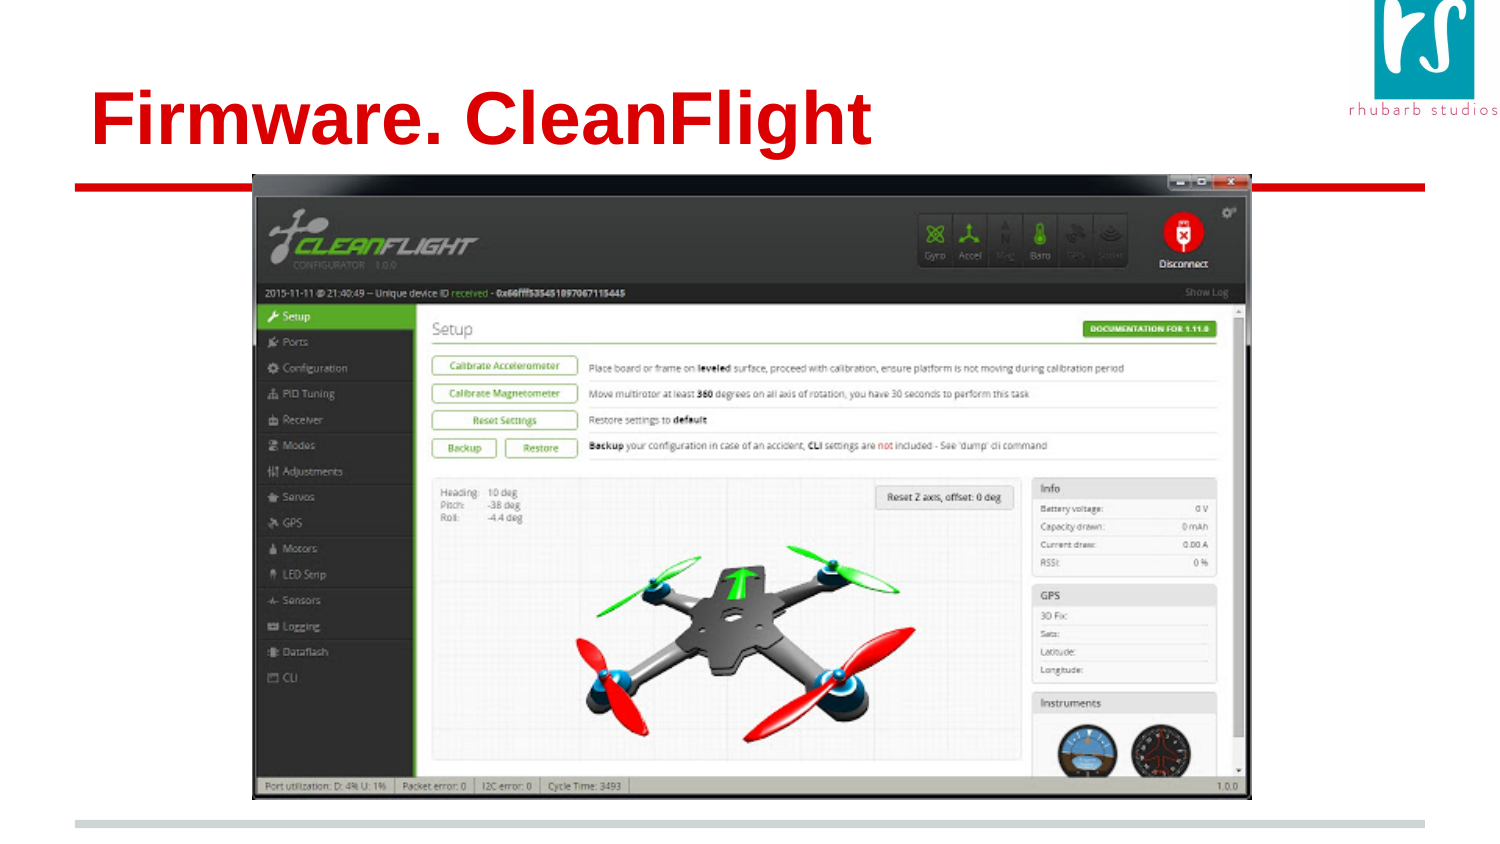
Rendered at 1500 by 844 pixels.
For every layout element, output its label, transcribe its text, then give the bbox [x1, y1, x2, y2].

picture [1348, 0, 1500, 118]
title Firmware. CleanFlight [75, 33, 1425, 175]
picture [252, 174, 1252, 800]
